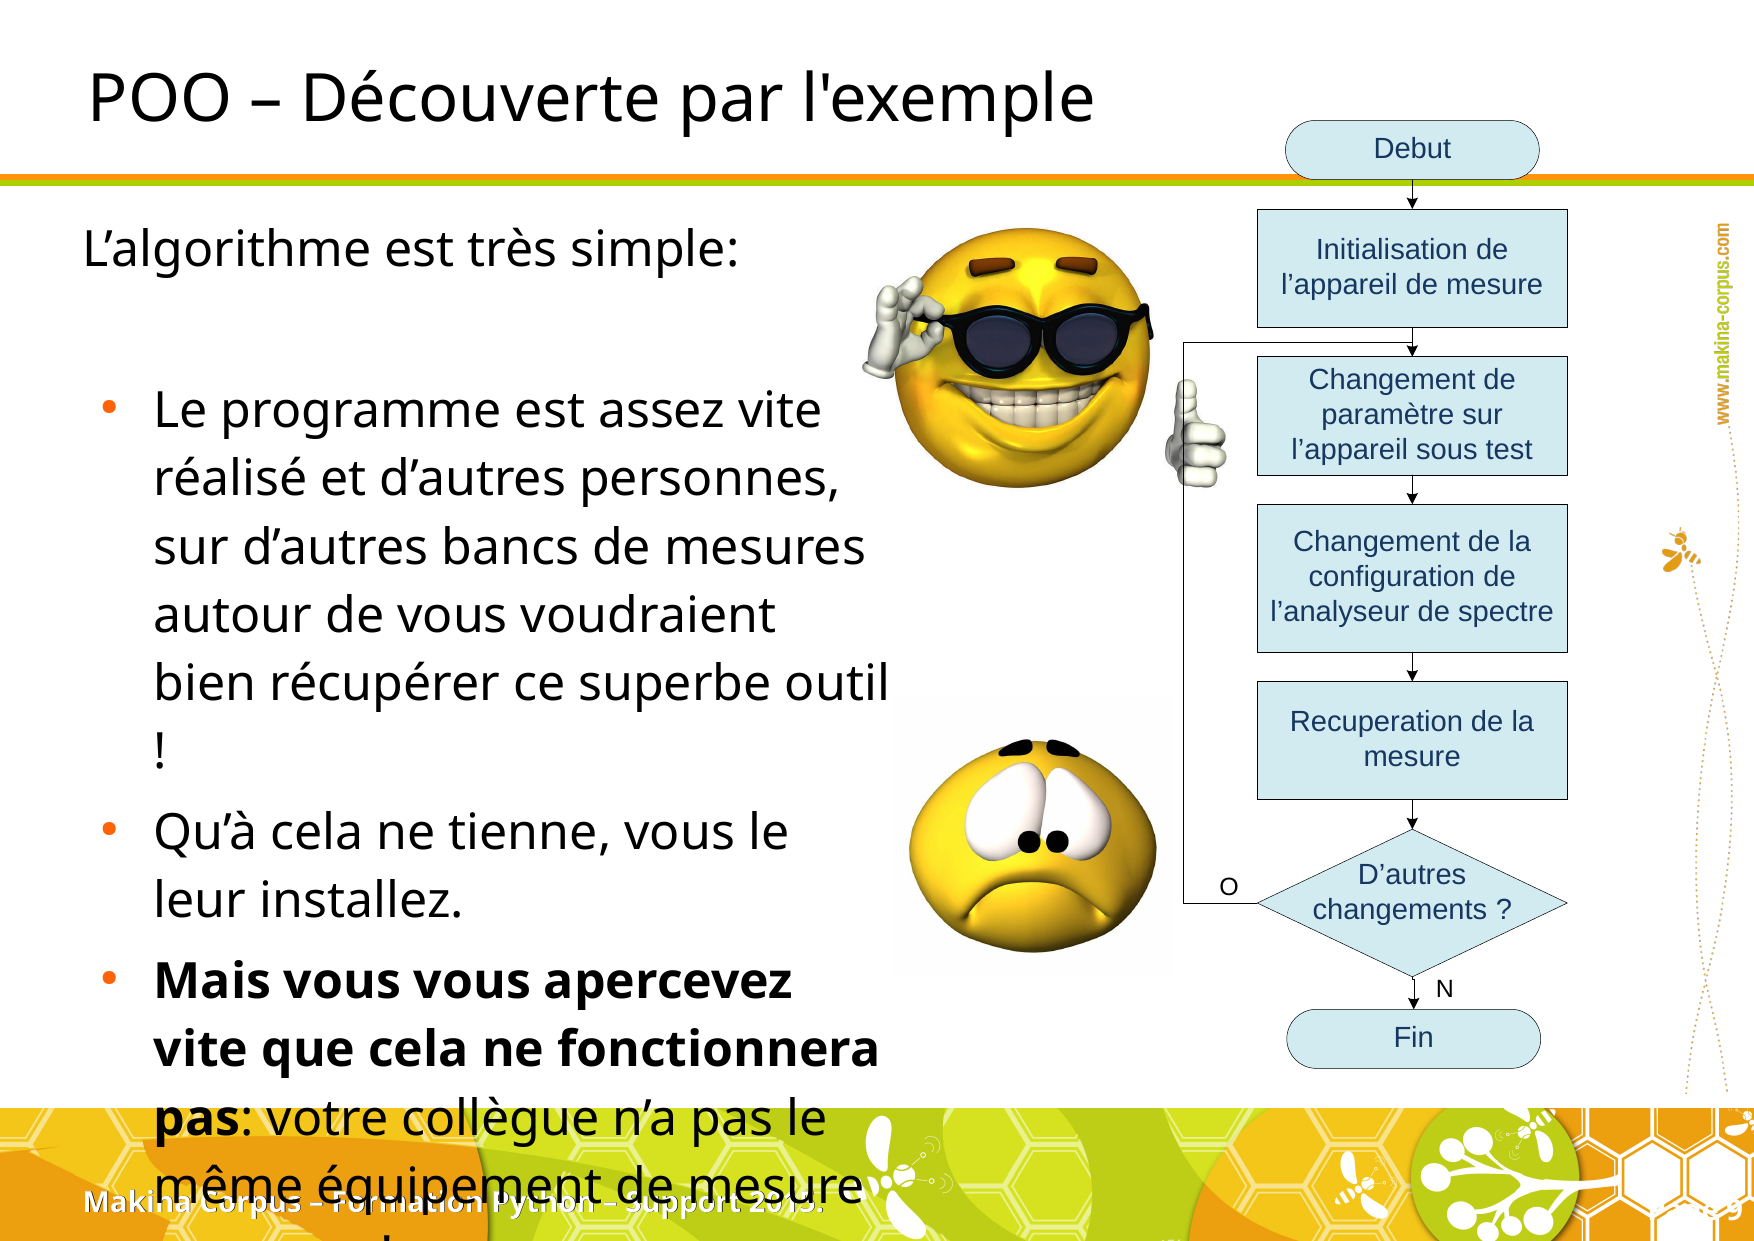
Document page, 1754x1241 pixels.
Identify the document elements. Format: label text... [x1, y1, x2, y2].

picture [299, 1120, 315, 1132]
picture [275, 1120, 282, 1131]
list L’algorithme est très simple: Le programme est assez vite réalisé et d’autres personnes, sur d’autres bancs de mesures autour de vous voudraient bien récupérer ce superbe outil ! Qu’à cela ne tienne, vous le leur installez. Mais vous vous apercevez vite que cela ne fonctionnera pas: votre collègue n’a pas le même équipement de mesure que vous ! [82, 212, 893, 1120]
picture [1639, 203, 1754, 1093]
picture [432, 1120, 448, 1132]
picture [516, 1120, 531, 1132]
picture [656, 1122, 669, 1132]
picture [0, 1108, 1754, 1241]
picture [892, 696, 1173, 977]
picture [548, 1120, 562, 1132]
picture [195, 1122, 204, 1130]
picture [828, 118, 1570, 1071]
picture [728, 1122, 741, 1132]
picture [164, 1120, 175, 1129]
picture [699, 1120, 713, 1132]
title POO – Découverte par l'exemple [87, 31, 1667, 160]
